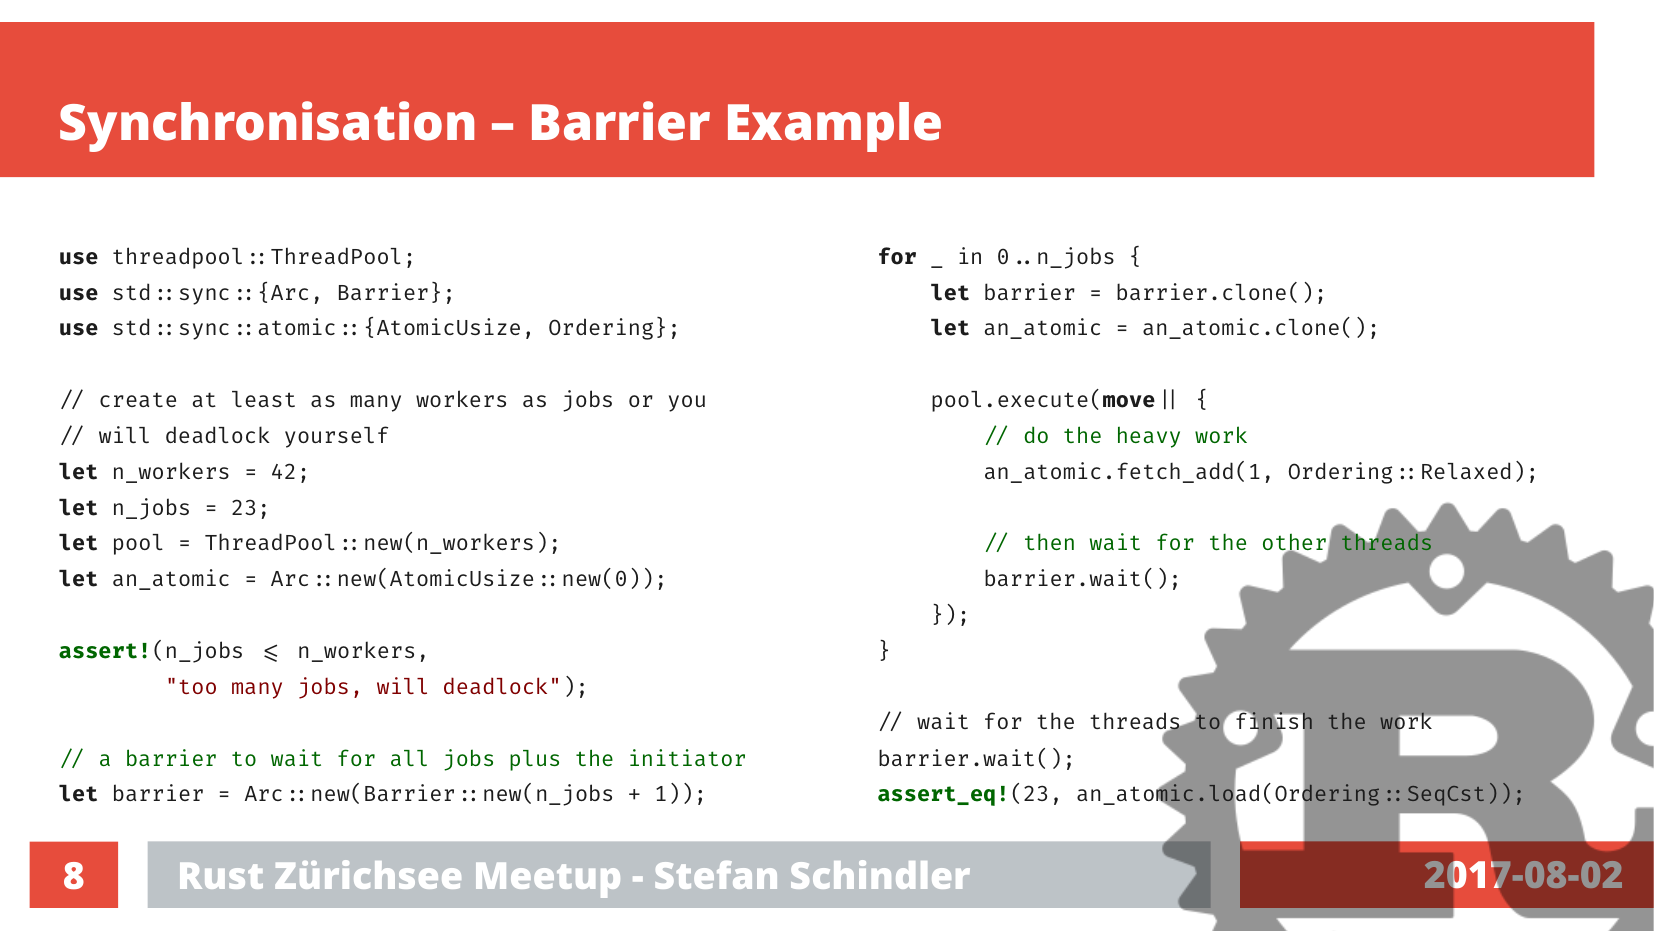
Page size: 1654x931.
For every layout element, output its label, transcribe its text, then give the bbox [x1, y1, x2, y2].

list for _ in 0..n_jobs { let barrier = barrier.clone(); let an_atomic = an_atomic.clone(); pool.execute(move|| { // do the heavy work an_atomic.fetch_add(1, Ordering::Relaxed); // then wait for the other threads barrier.wait(); }); } // wait for the threads to finish the work barrier.wait(); assert_eq!(23, an_atomic.load(Ordering::SeqCst)); [877, 243, 1590, 820]
picture [1053, 399, 1654, 931]
title Synchronisation – Barrier Example [59, 44, 1595, 156]
list use threadpool::ThreadPool; use std::sync::{Arc, Barrier}; use std::sync::atomic::{AtomicUsize, Ordering}; // create at least as many workers as jobs or you // will deadlock yourself let n_workers = 42; let n_jobs = 23; let pool = ThreadPool::new(n_workers); let an_atomic = Arc::new(AtomicUsize::new(0)); assert!(n_jobs <= n_workers, "too many jobs, will deadlock"); // a barrier to wait for all jobs plus the initiator let barrier = Arc::new(Barrier::new(n_jobs + 1)); [59, 243, 772, 820]
